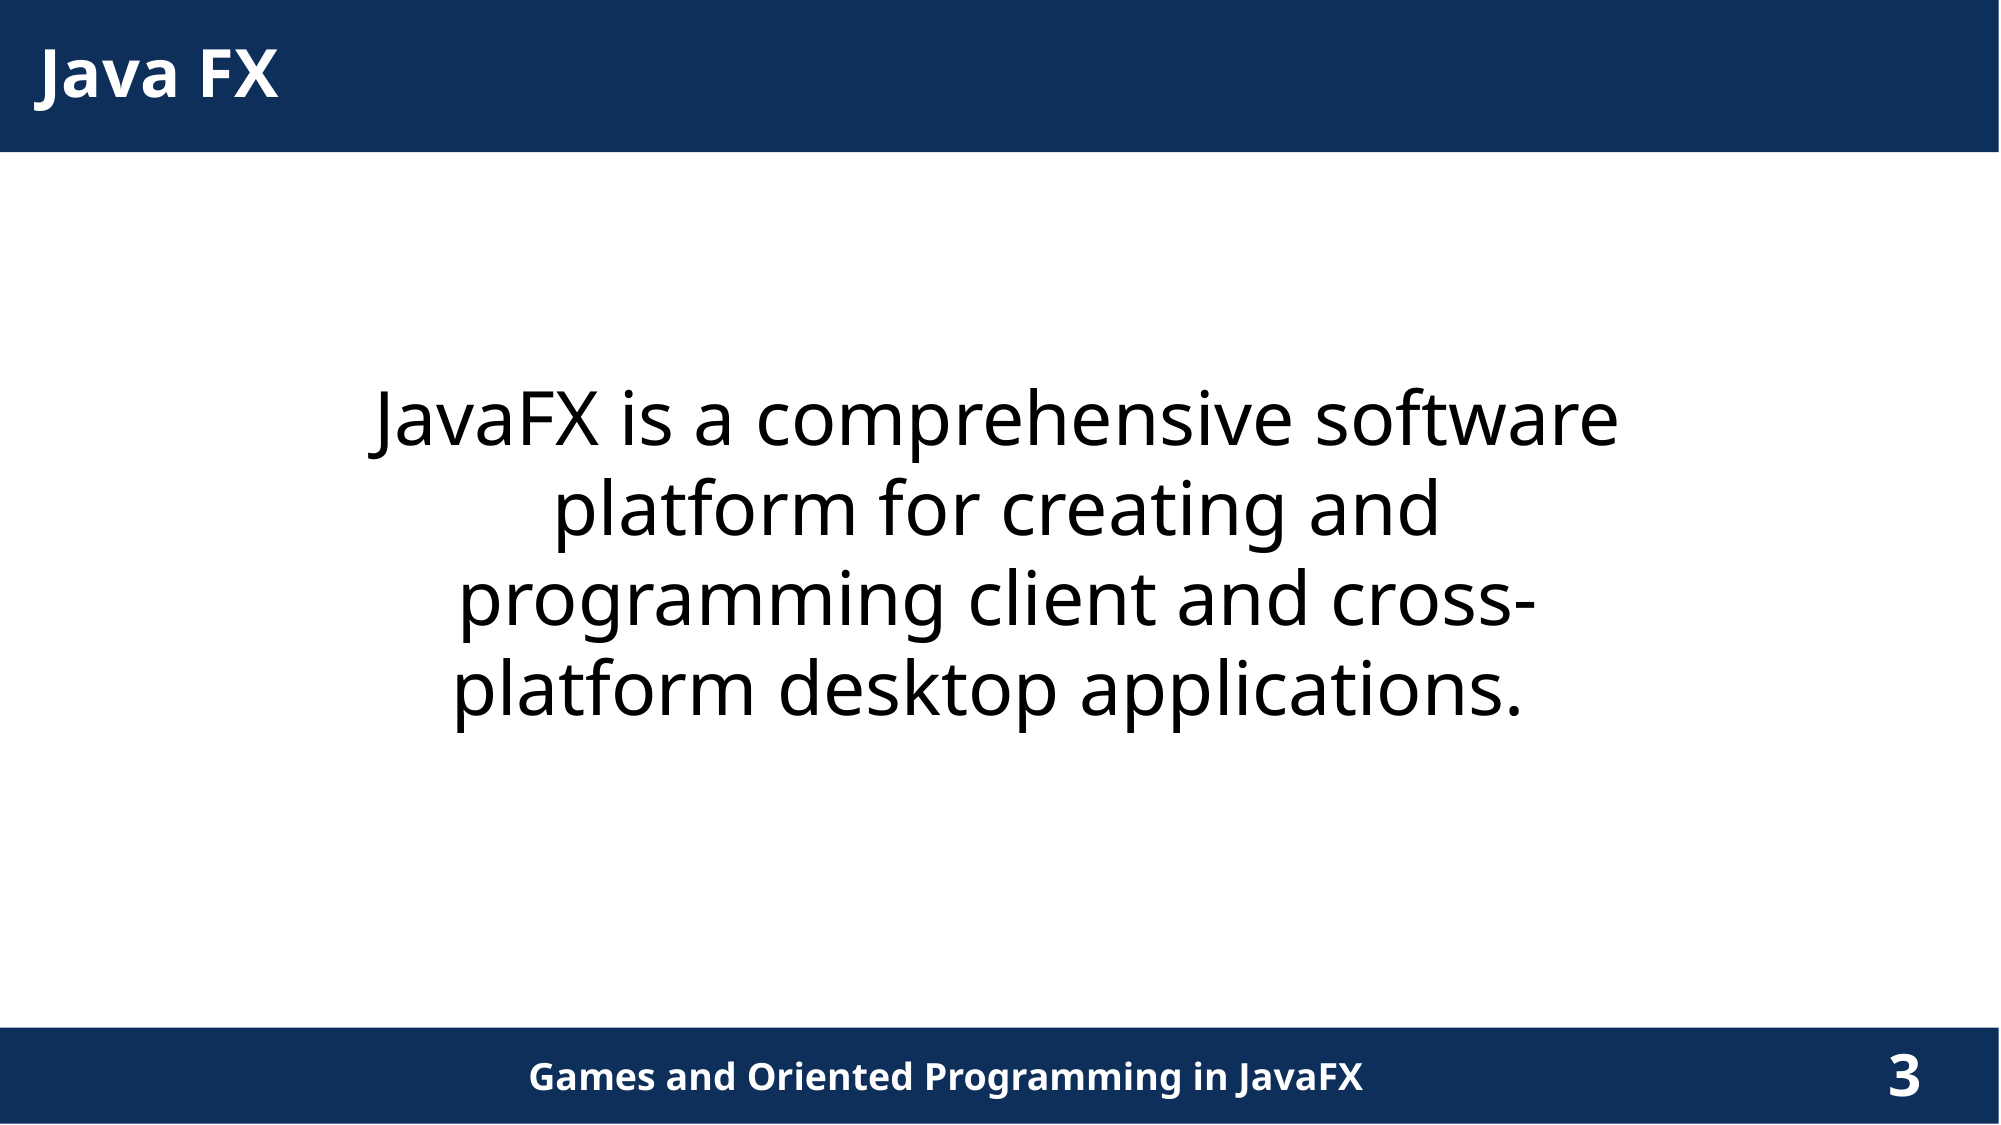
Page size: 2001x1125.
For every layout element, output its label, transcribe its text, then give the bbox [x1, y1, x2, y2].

text_box JavaFX is a comprehensive software platform for creating and programming client and cross-platform desktop applications. [318, 363, 1678, 739]
text_box Java FX [25, 23, 1999, 119]
